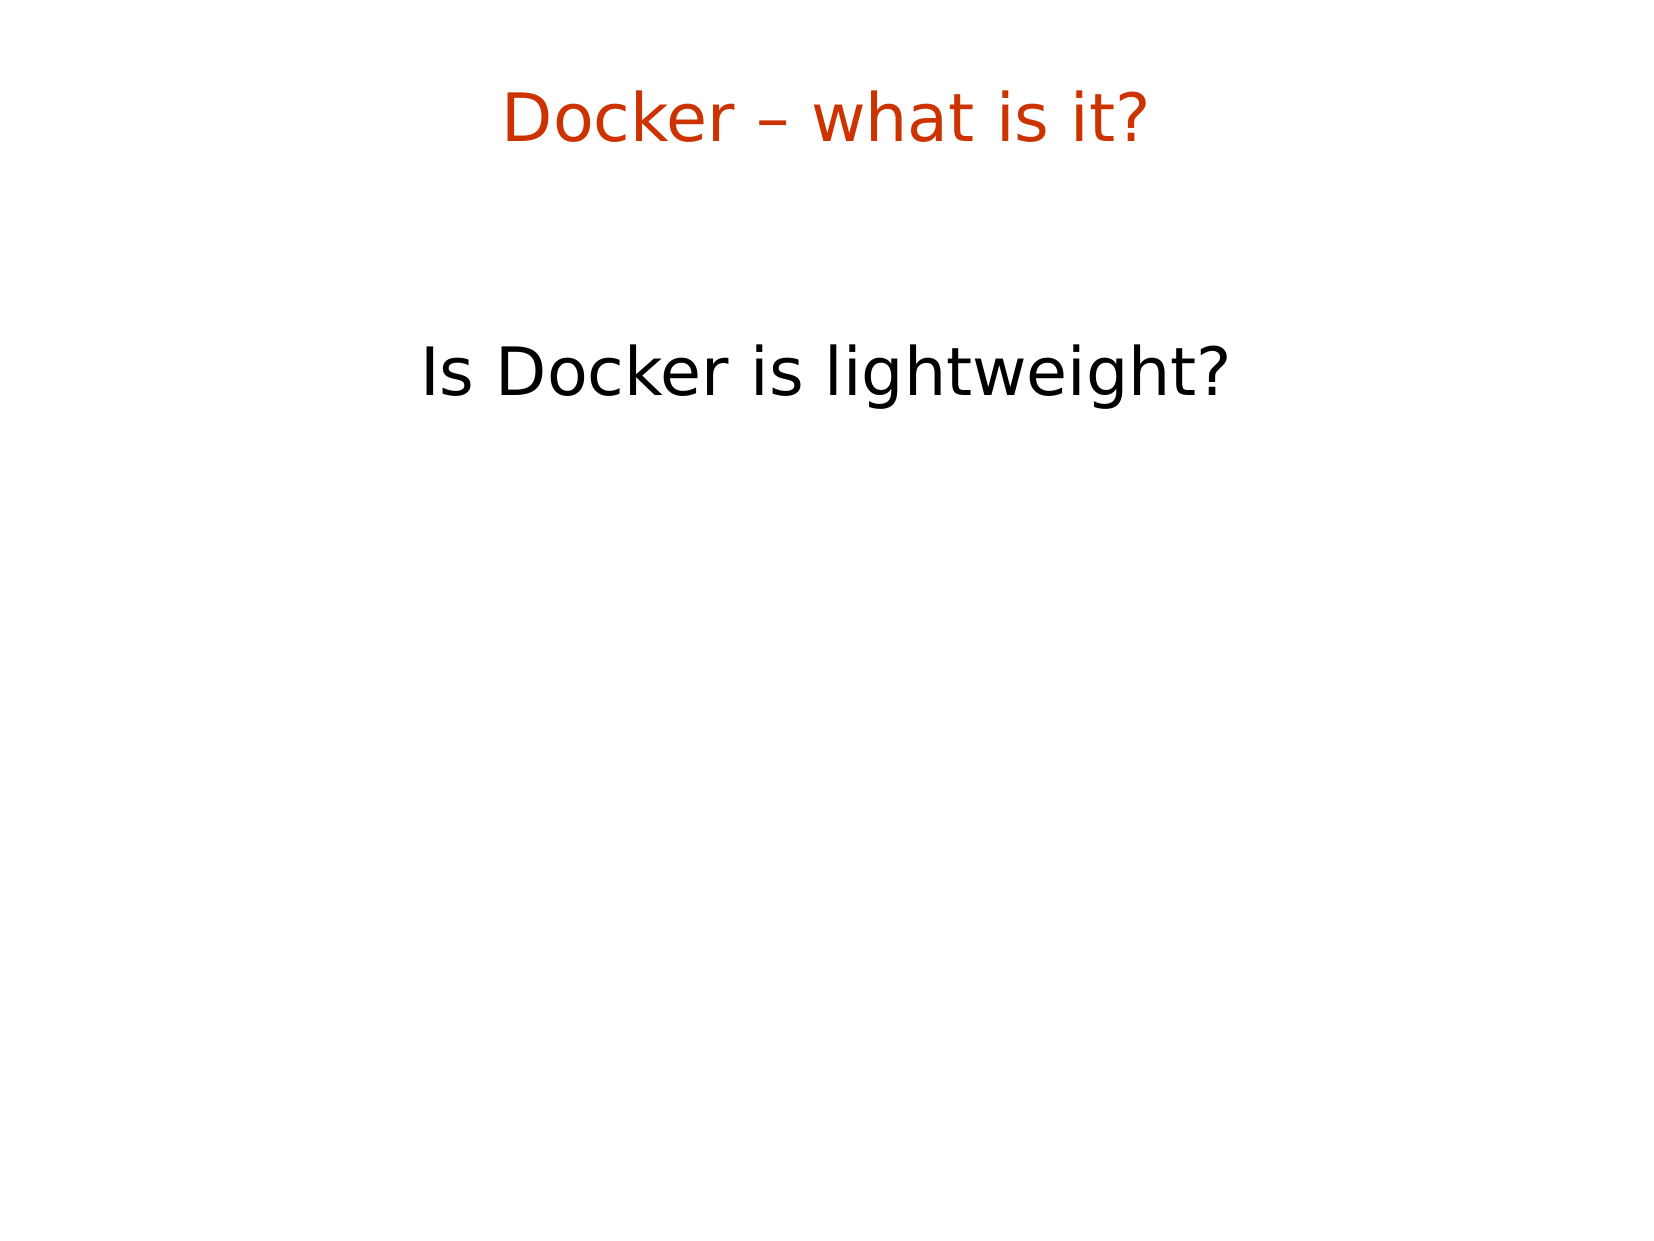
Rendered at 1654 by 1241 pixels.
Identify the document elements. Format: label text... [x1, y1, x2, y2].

text_box Docker – what is it? [487, 72, 1167, 166]
text_box Is Docker is lightweight? [405, 325, 1249, 631]
